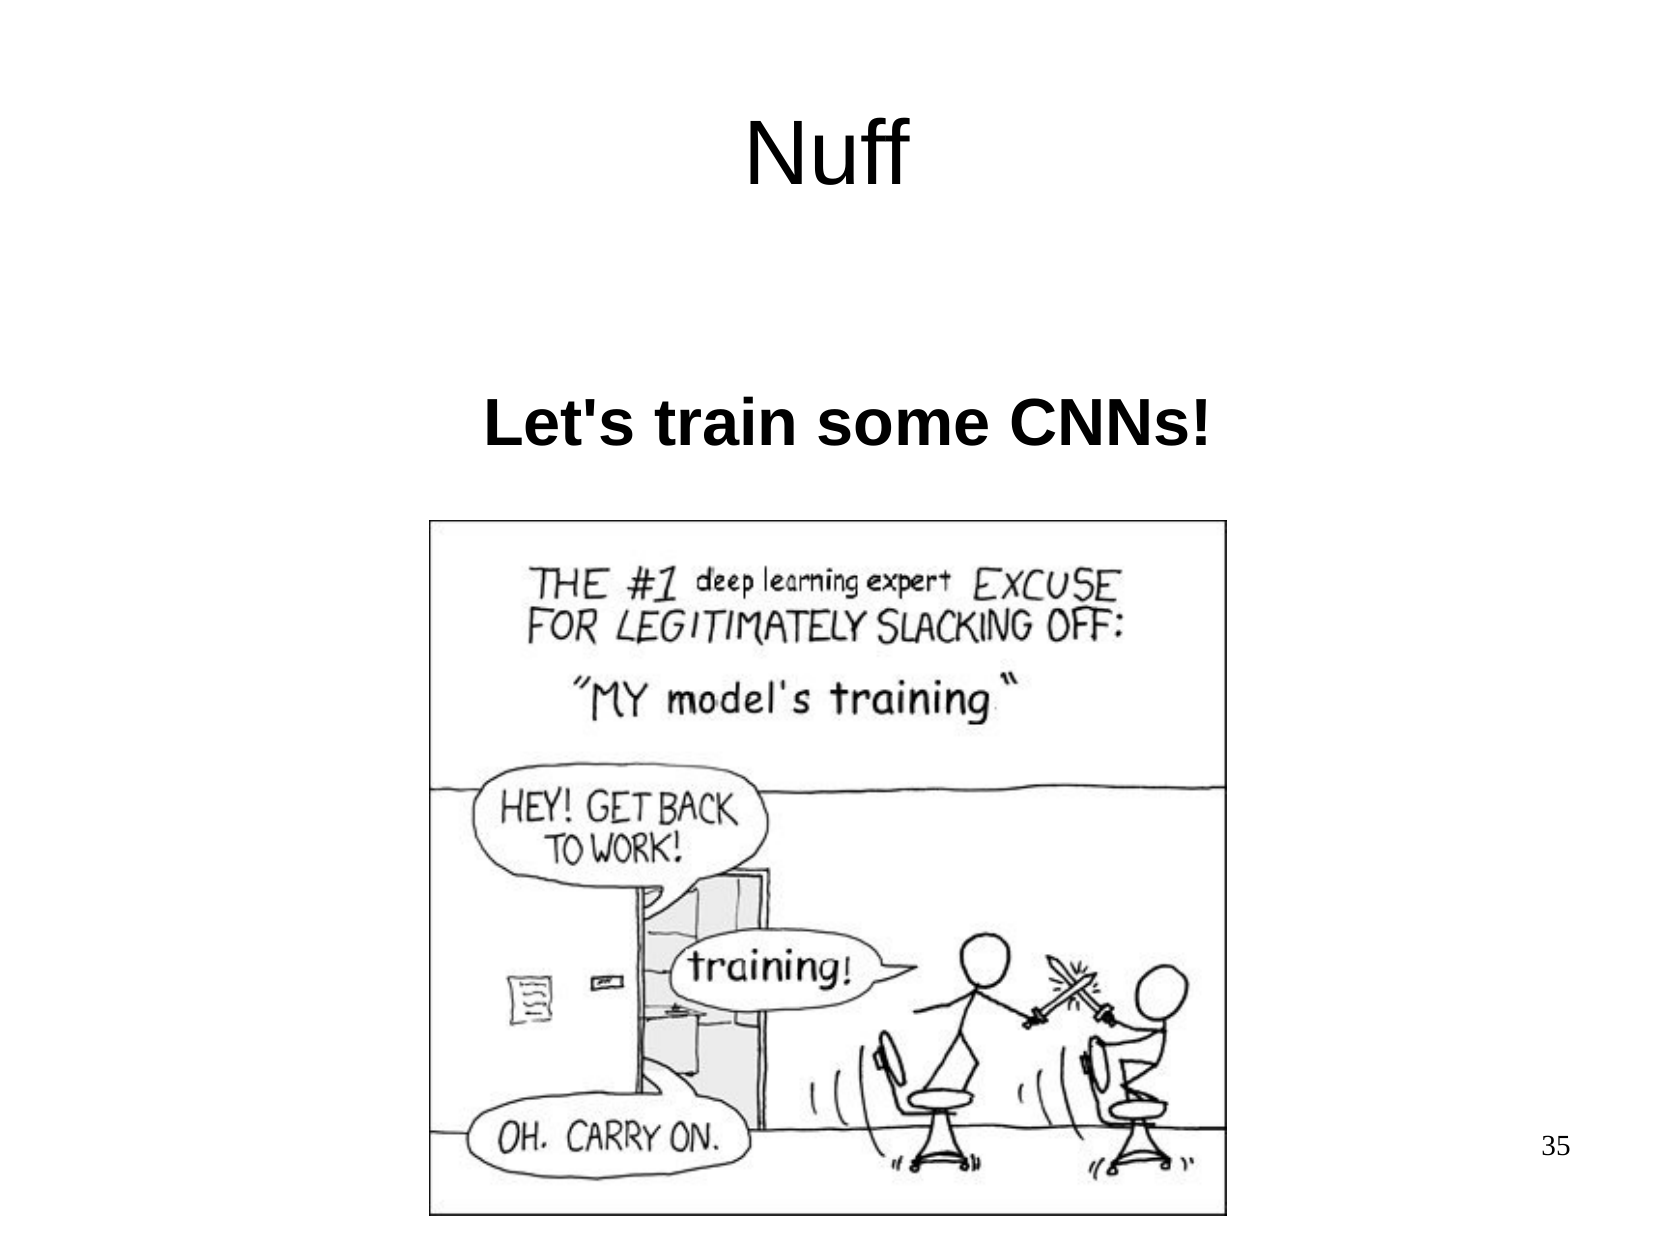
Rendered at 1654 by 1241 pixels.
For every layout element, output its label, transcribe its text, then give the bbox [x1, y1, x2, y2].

title Nuff [82, 49, 1571, 257]
text_box Let's train some CNNs! [15, 377, 1647, 767]
picture [429, 520, 1227, 1216]
